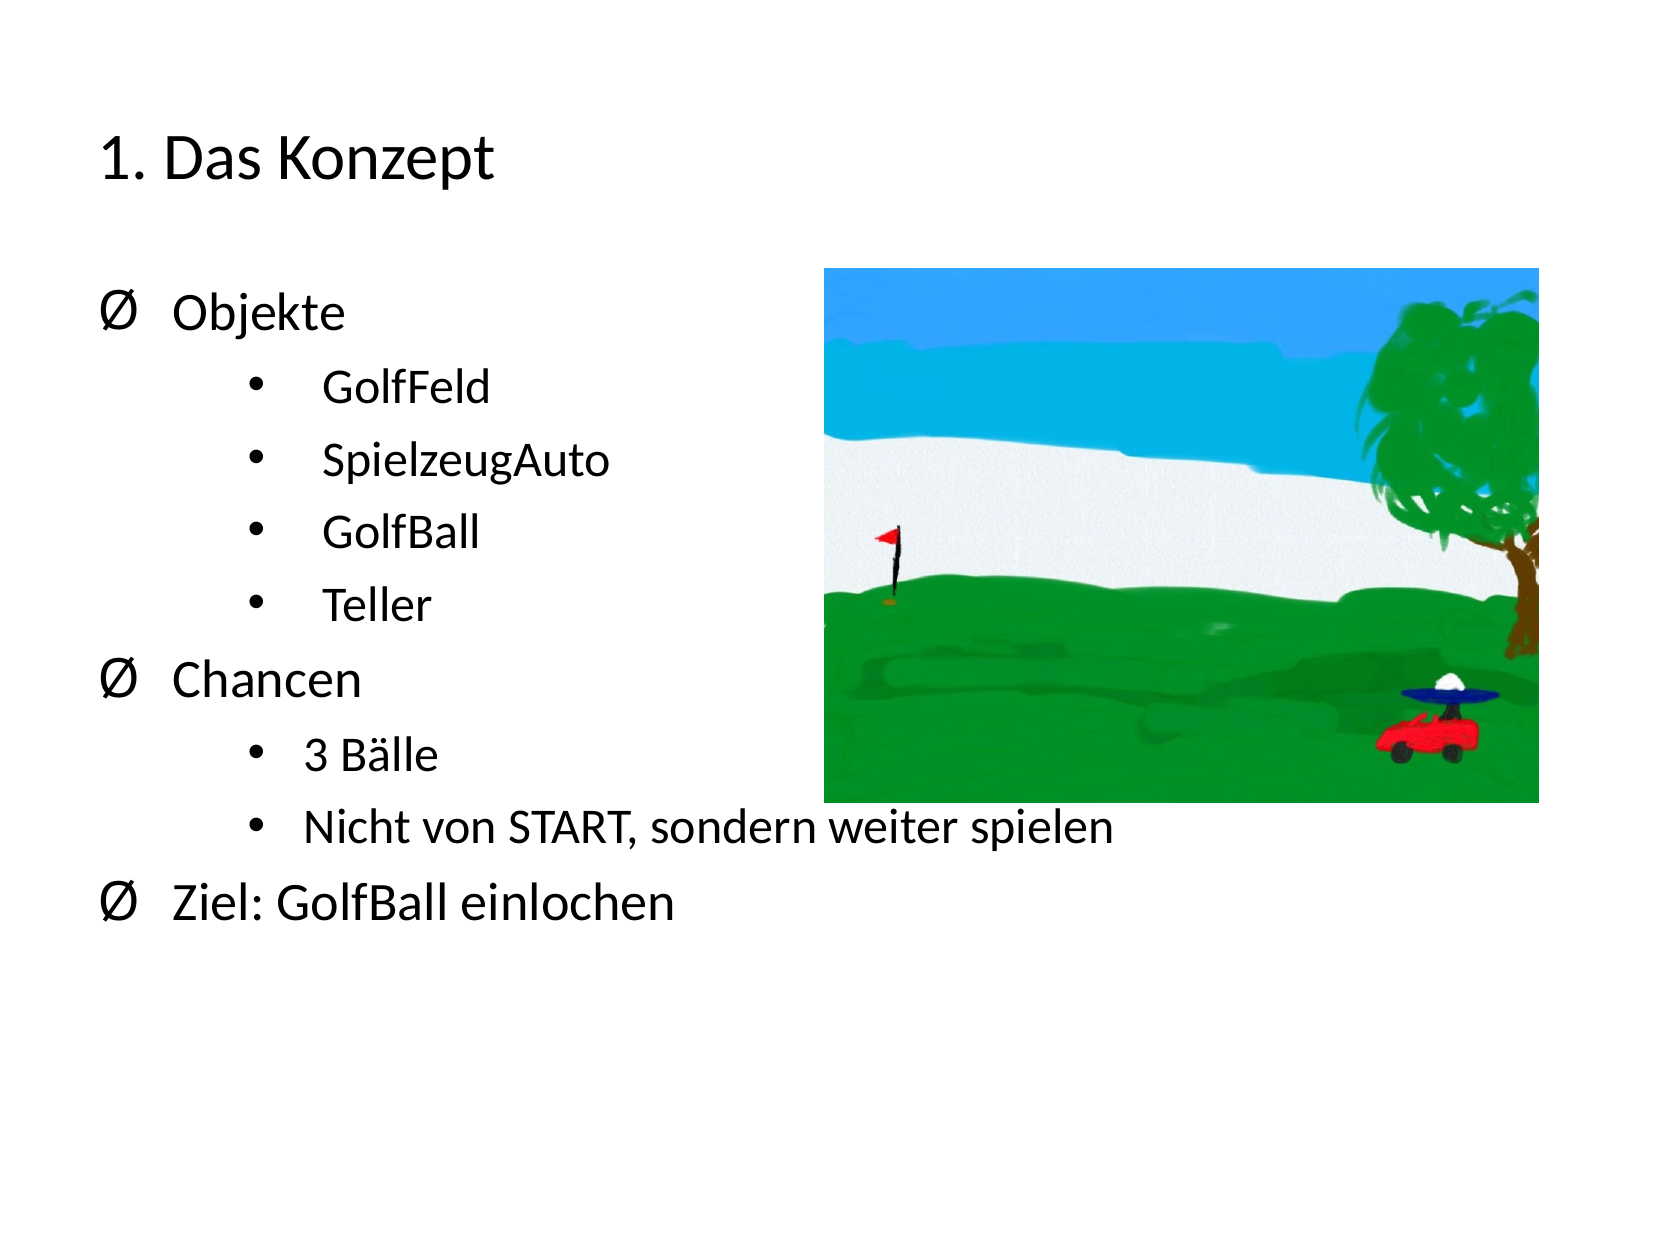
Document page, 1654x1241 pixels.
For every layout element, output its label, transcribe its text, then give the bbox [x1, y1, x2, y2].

picture [824, 268, 1539, 803]
list Objekte GolfFeld SpielzeugAuto GolfBall Teller Chancen 3 Bälle Nicht von START, sondern weiter spielen Ziel: GolfBall einlochen [82, 268, 1571, 1108]
title 1. Das Konzept [82, 49, 1571, 257]
